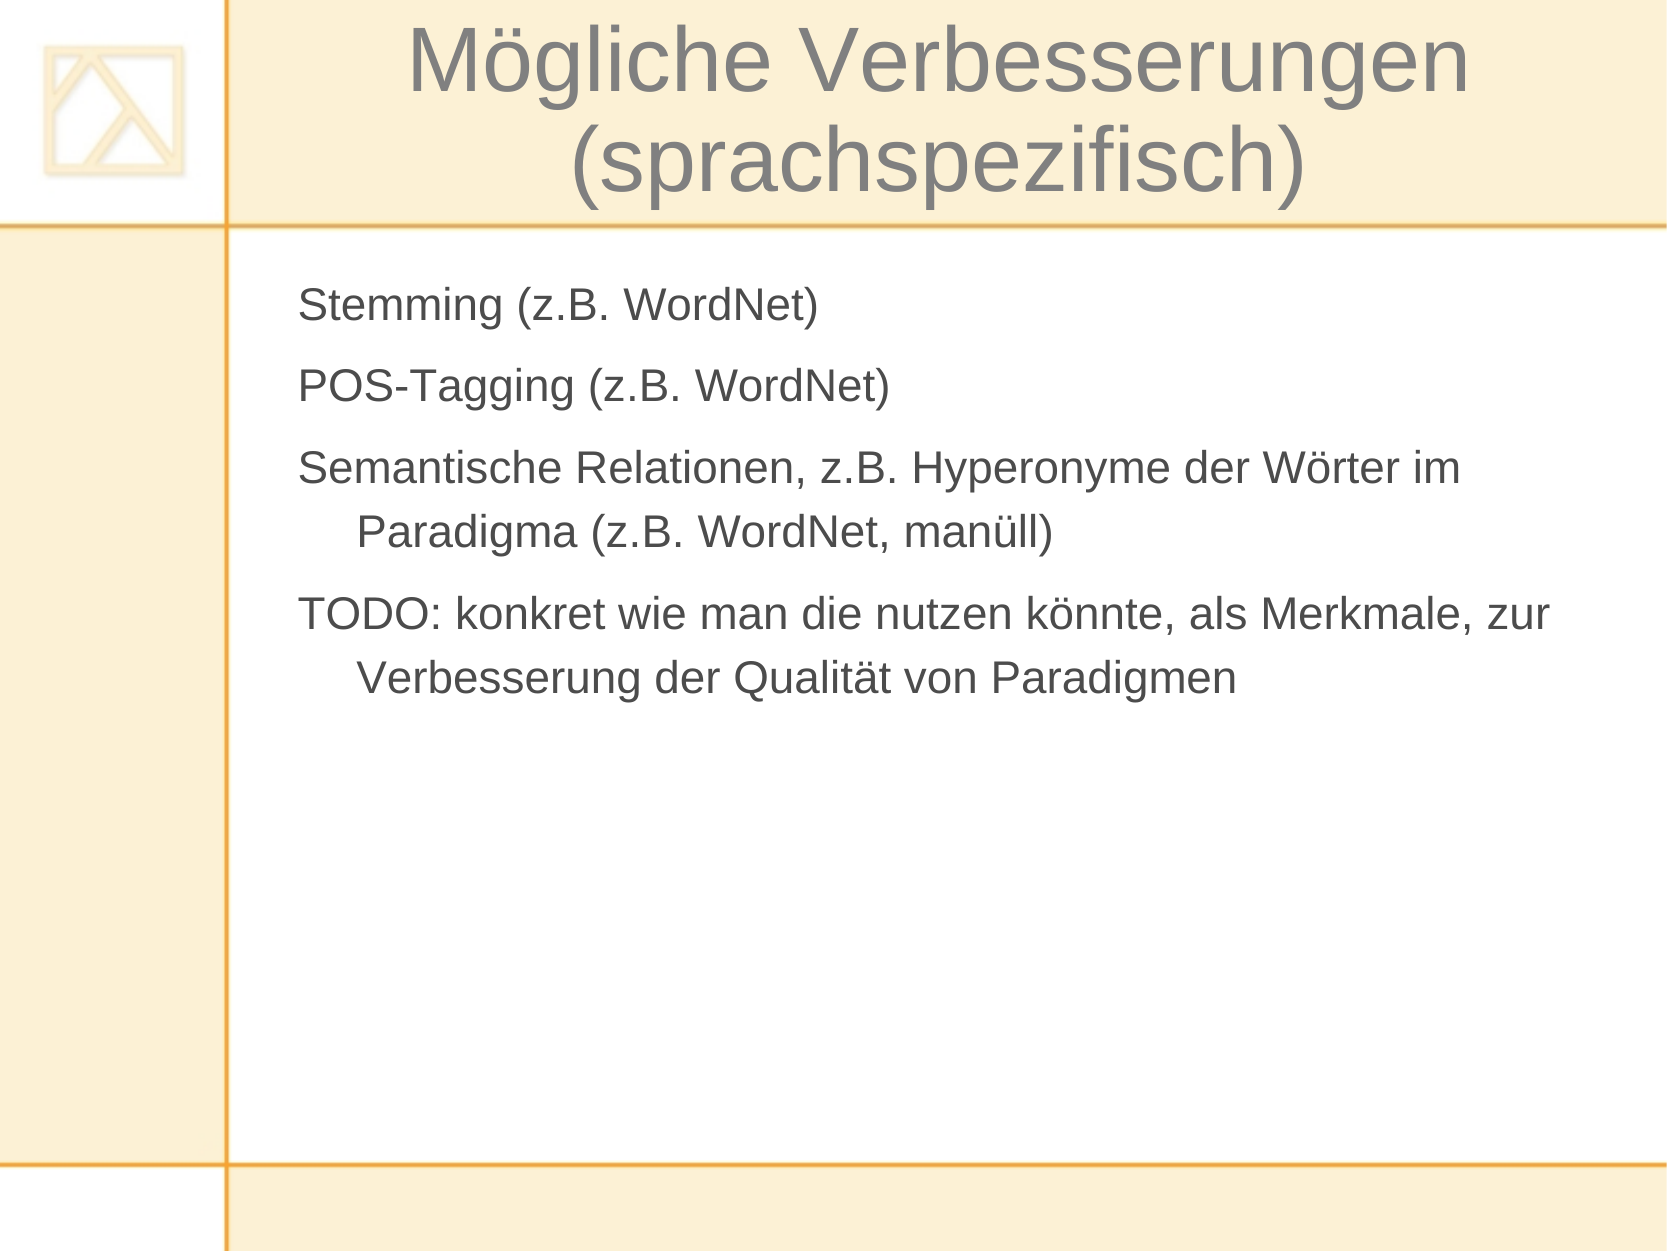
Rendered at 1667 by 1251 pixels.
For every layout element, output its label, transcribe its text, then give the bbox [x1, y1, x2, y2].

picture [0, 0, 1667, 1251]
list Stemming (z.B. WordNet) POS-Tagging (z.B. WordNet) Semantische Relationen, z.B. Hyperonyme der Wörter im Paradigma (z.B. WordNet, manüll) TODO: konkret wie man die nutzen könnte, als Merkmale, zur Verbesserung der Qualität von Paradigmen [268, 265, 1611, 693]
title Mögliche Verbesserungen (sprachspezifisch) [268, 6, 1611, 216]
